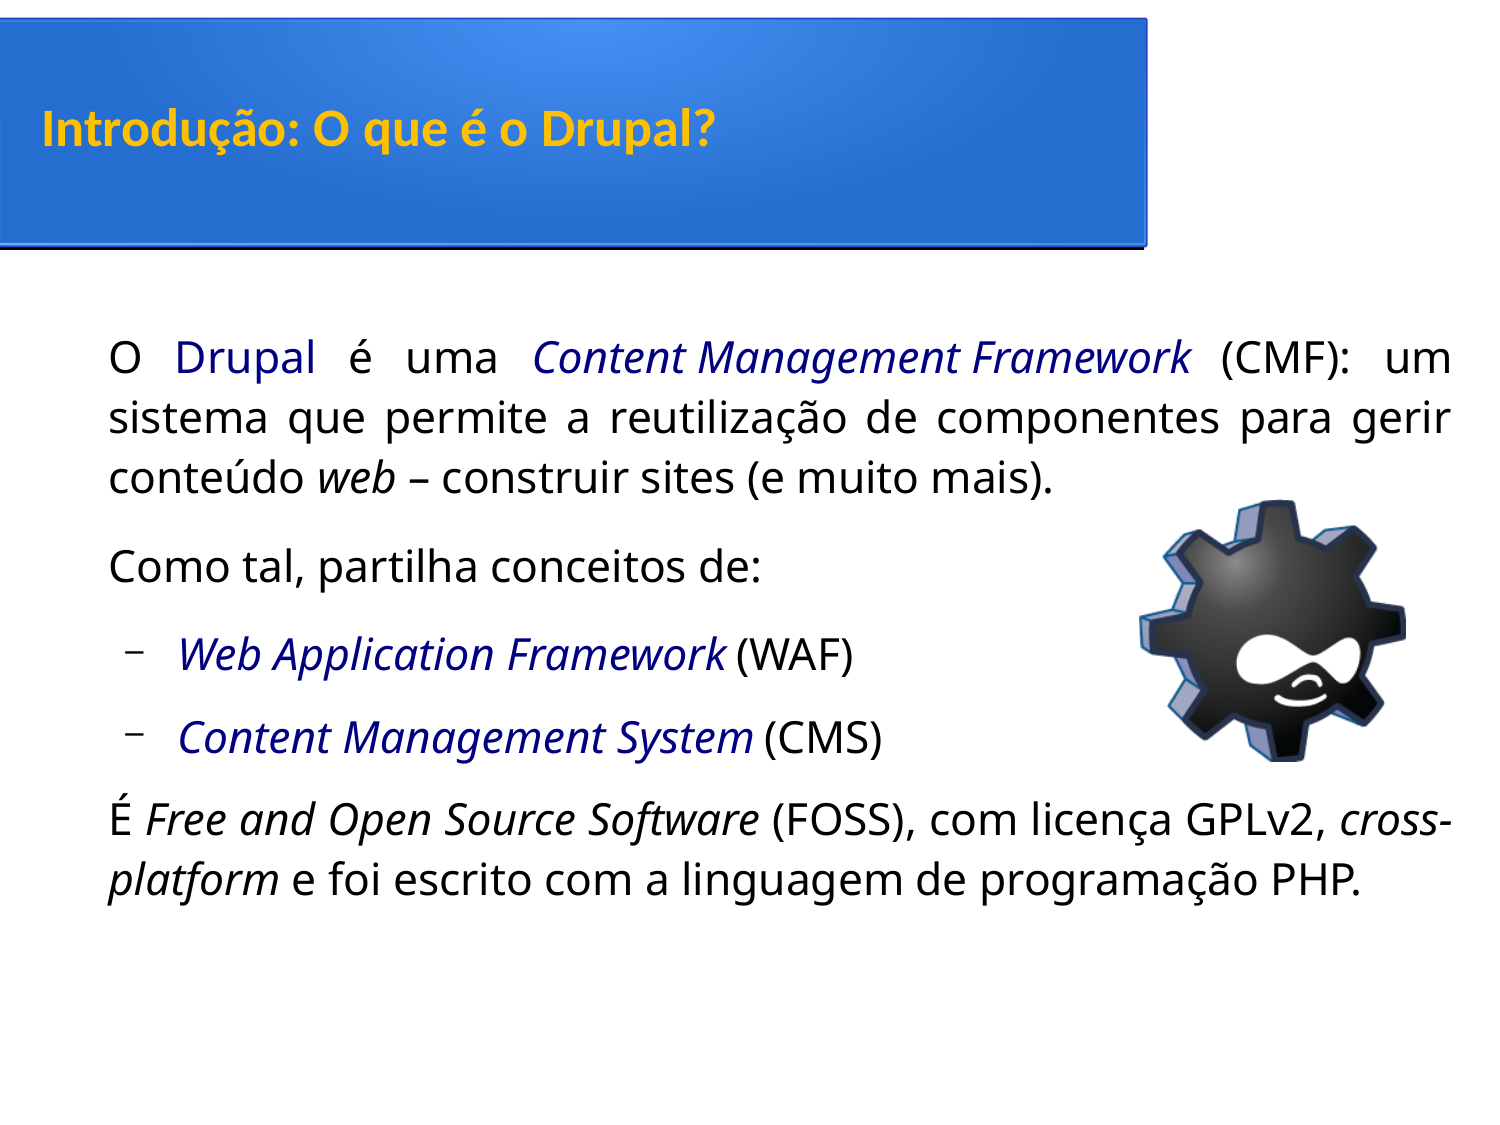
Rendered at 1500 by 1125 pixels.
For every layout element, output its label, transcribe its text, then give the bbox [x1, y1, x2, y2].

picture [1139, 499, 1406, 762]
subtitle Introdução: O que é o Drupal? [41, 41, 1111, 225]
list O Drupal é uma Content Management Framework (CMF): um sistema que permite a reutilização de componentes para gerir conteúdo web – construir sites (e muito mais). Como tal, partilha conceitos de: Web Application Framework (WAF) Content Management System (CMS) É Free and Open Source Software (FOSS), com licença GPLv2, cross-platform e foi escrito com a linguagem de programação PHP. [39, 326, 1453, 966]
